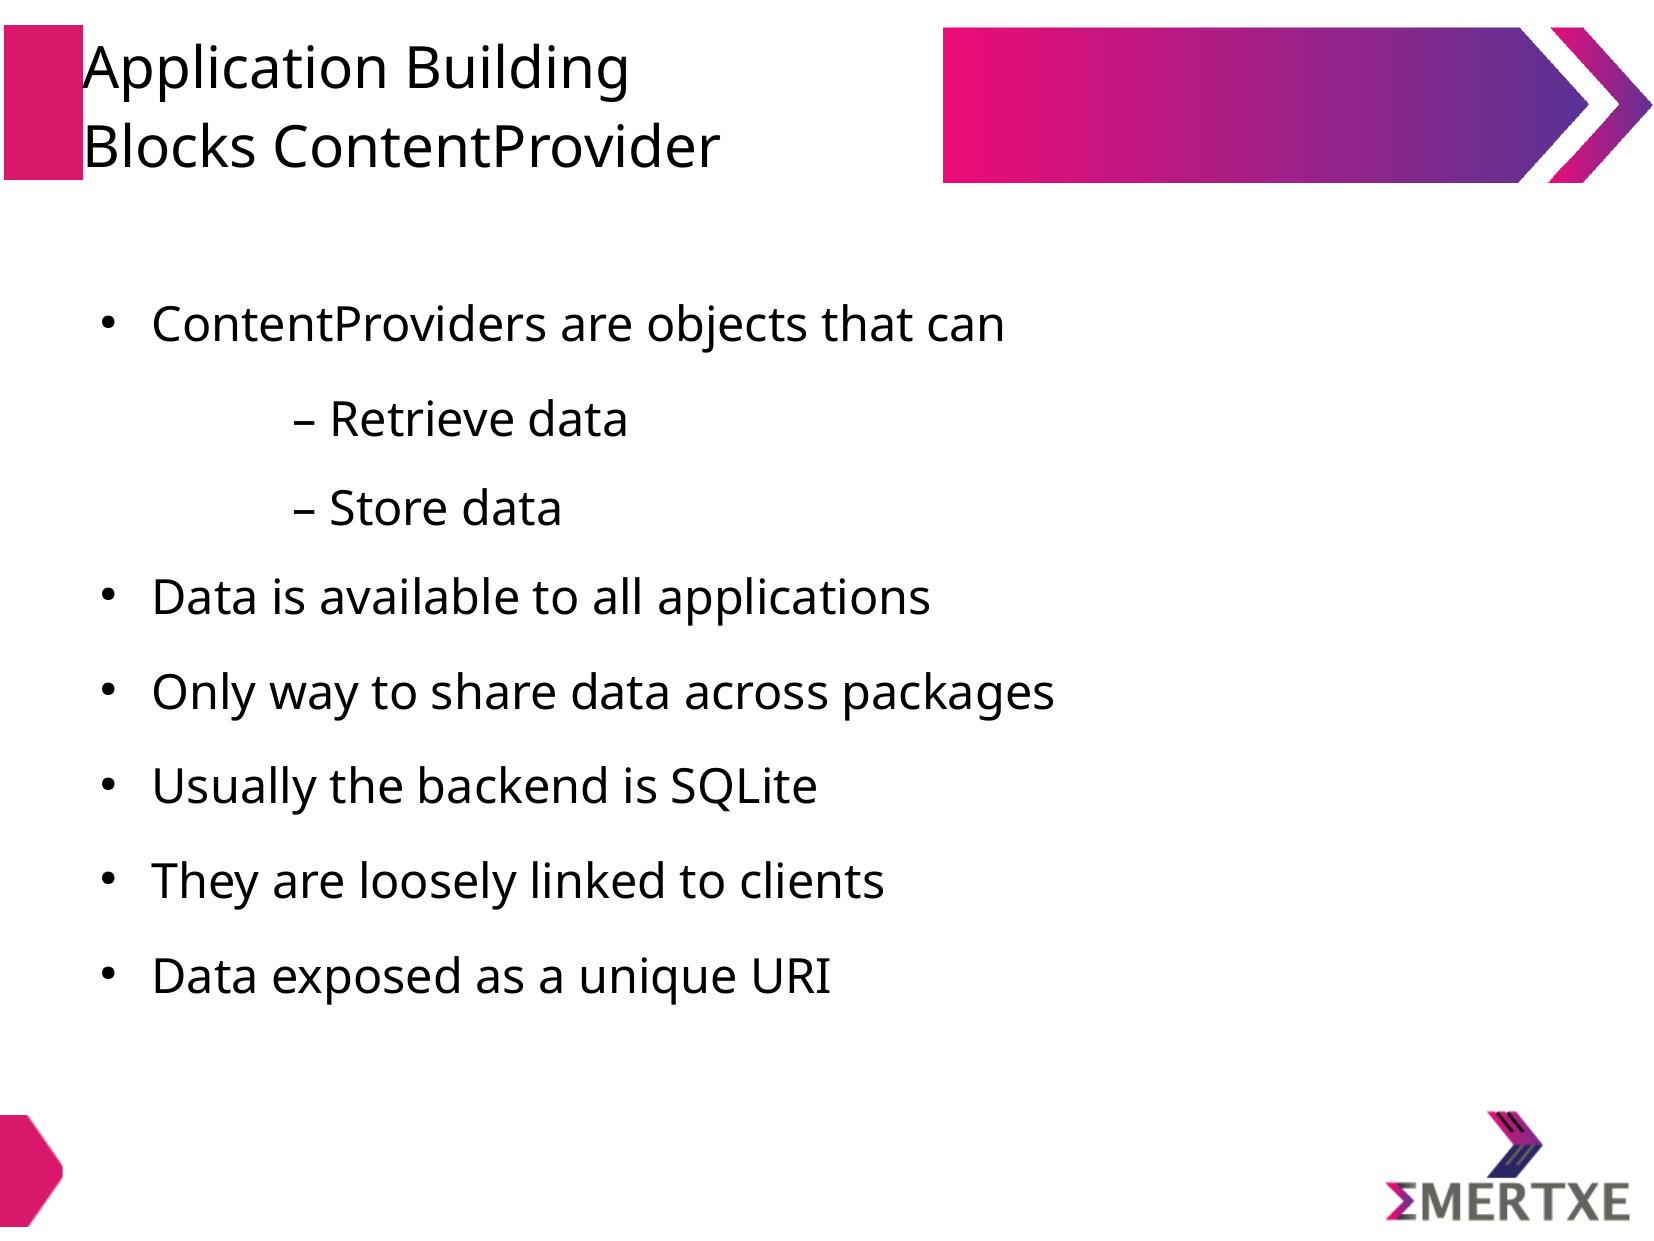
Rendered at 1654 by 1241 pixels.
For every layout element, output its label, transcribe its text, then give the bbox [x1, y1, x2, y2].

title Application Building Blocks ContentProvider [82, 2, 1571, 210]
picture [1385, 1107, 1631, 1221]
list ContentProviders are objects that can – Retrieve data – Store data Data is available to all applications Only way to share data across packages Usually the backend is SQLite They are loosely linked to clients Data exposed as a unique URI [82, 290, 1571, 1010]
picture [1571, 27, 1653, 183]
